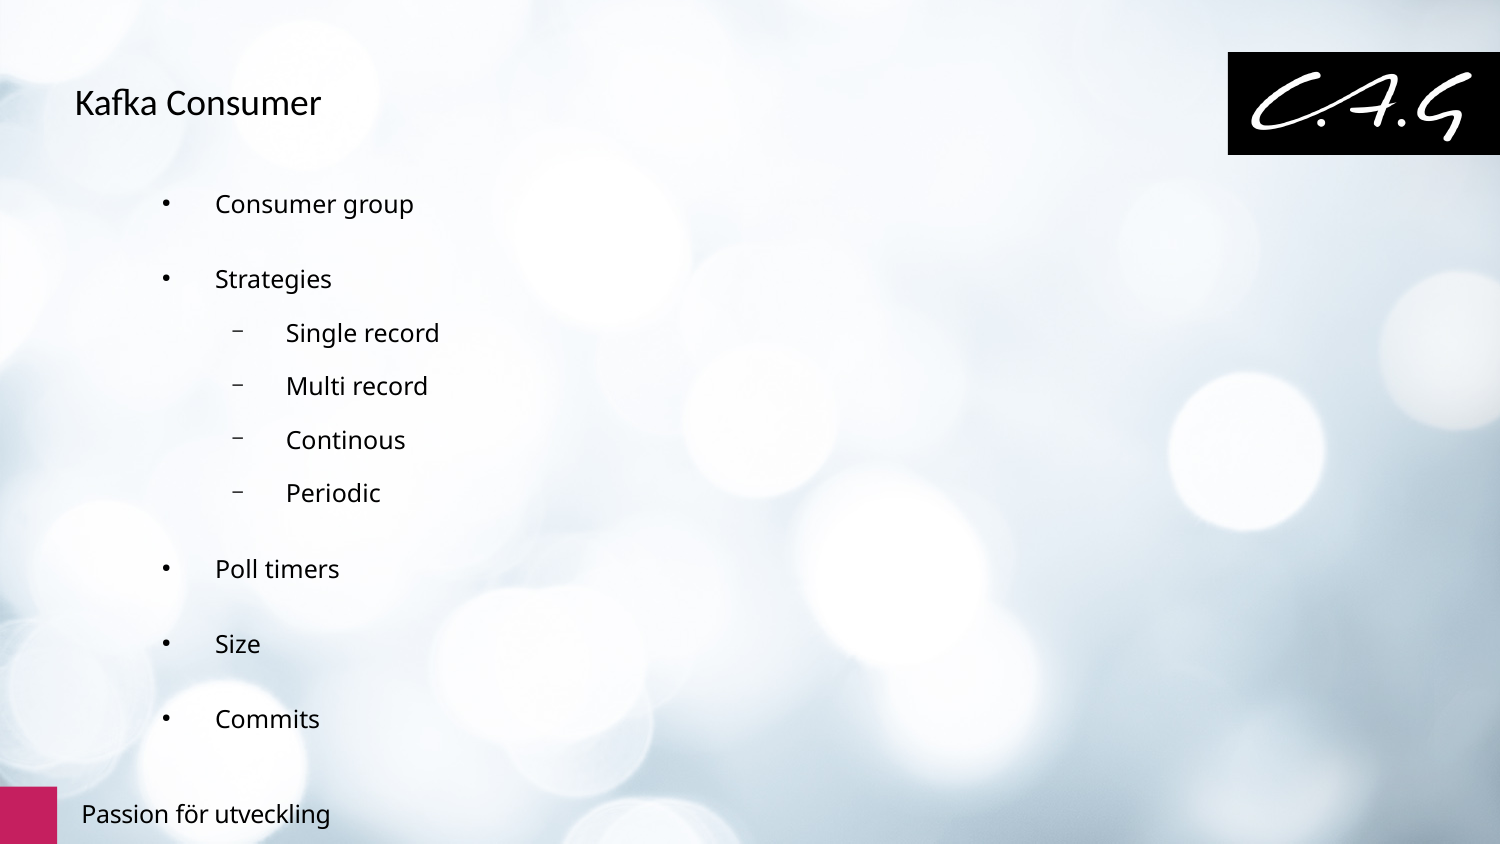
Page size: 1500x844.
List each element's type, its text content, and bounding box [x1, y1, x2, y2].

list Consumer group Strategies Single record Multi record Continous Periodic Poll timers Size Commits [129, 165, 535, 750]
title Kafka Consumer [60, 30, 1194, 171]
picture [0, 0, 1500, 844]
